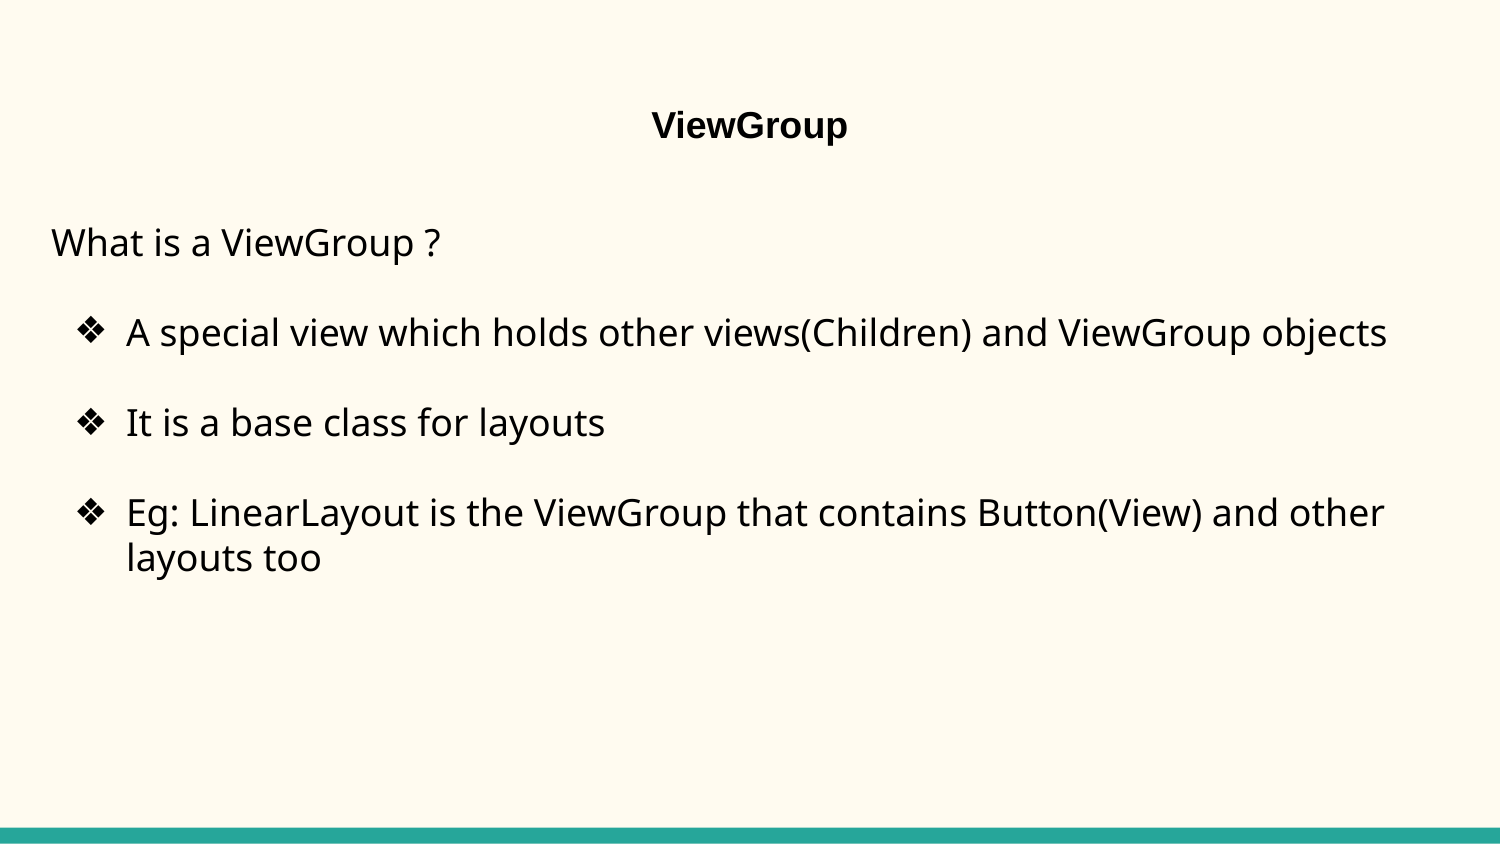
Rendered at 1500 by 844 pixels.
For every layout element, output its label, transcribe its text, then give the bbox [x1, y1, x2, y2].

title ViewGroup [51, 72, 1449, 173]
list What is a ViewGroup ? A special view which holds other views(Children) and ViewGroup objects It is a base class for layouts Eg: LinearLayout is the ViewGroup that contains Button(View) and other layouts too [51, 173, 1449, 750]
